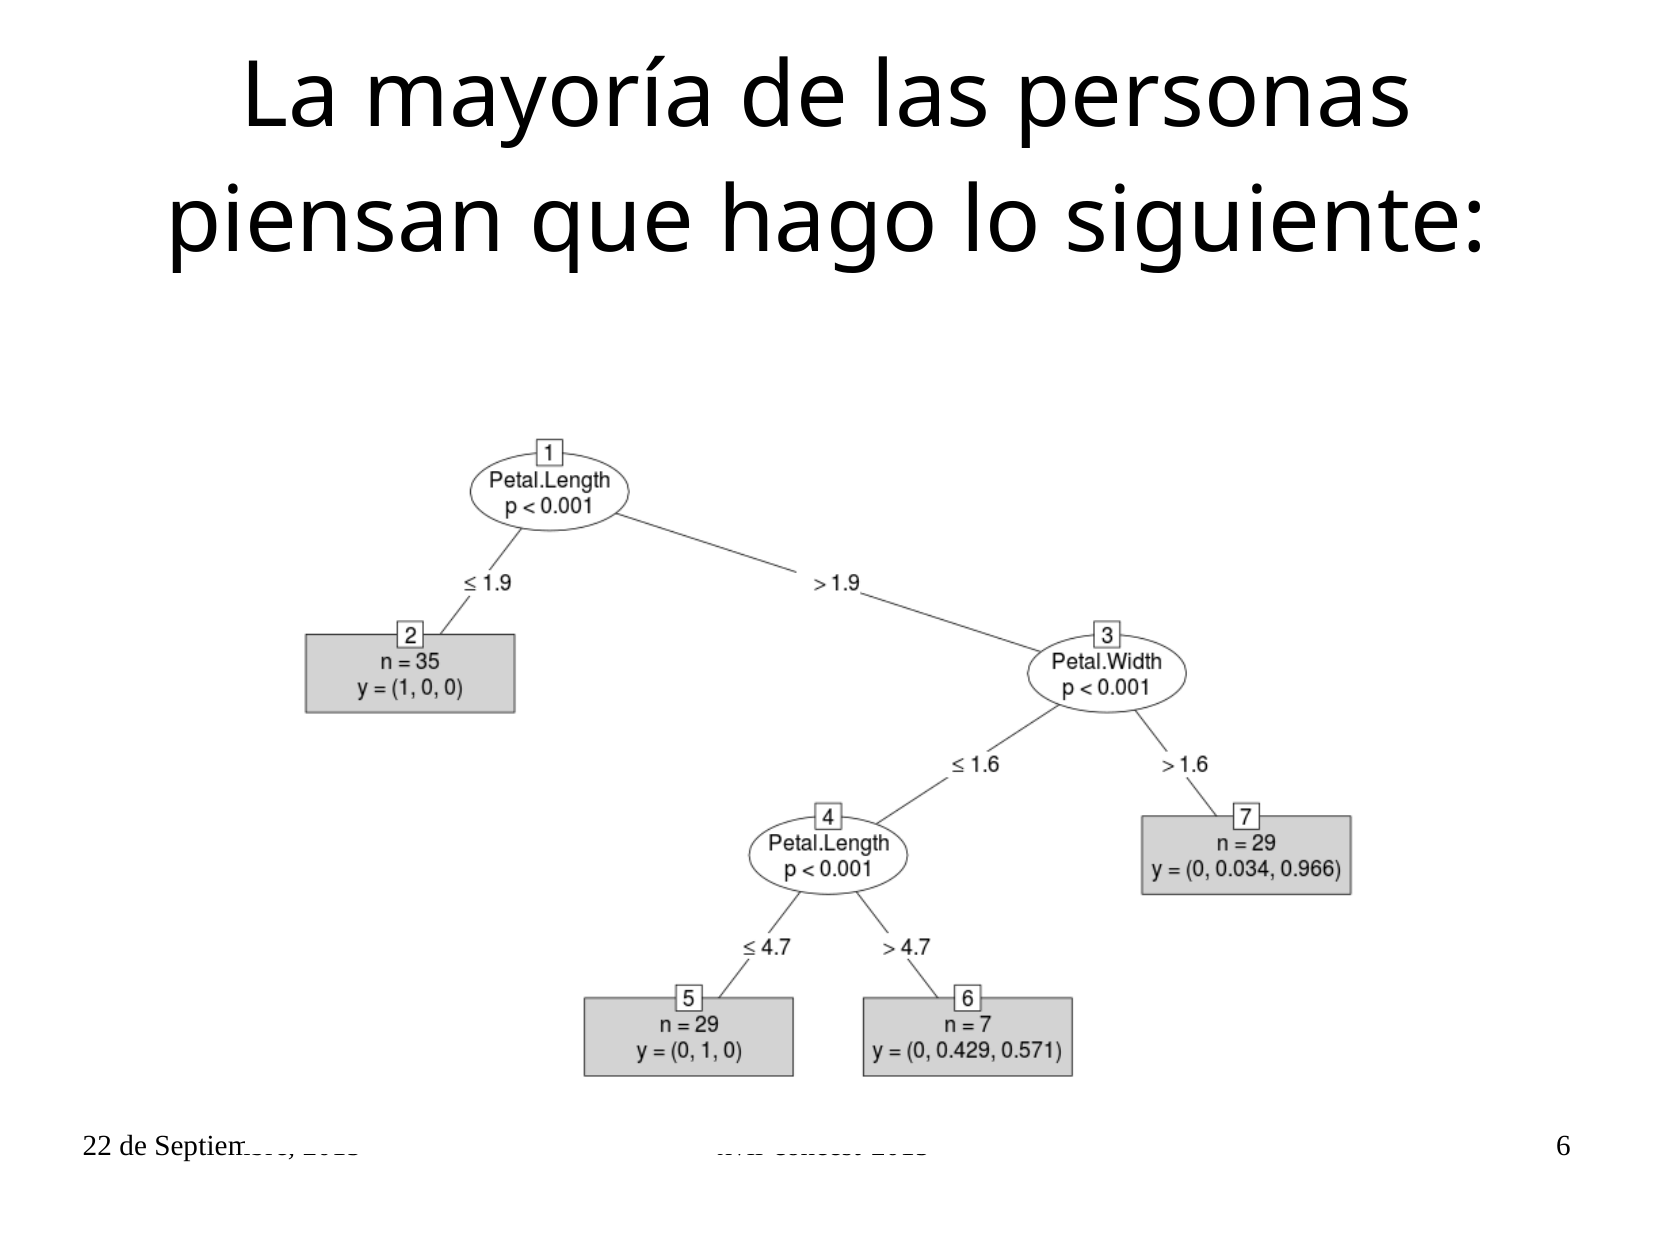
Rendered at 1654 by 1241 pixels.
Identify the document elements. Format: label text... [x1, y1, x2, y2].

picture [245, 401, 1412, 1155]
title La mayoría de las personas piensan que hago lo siguiente: [82, 41, 1571, 265]
